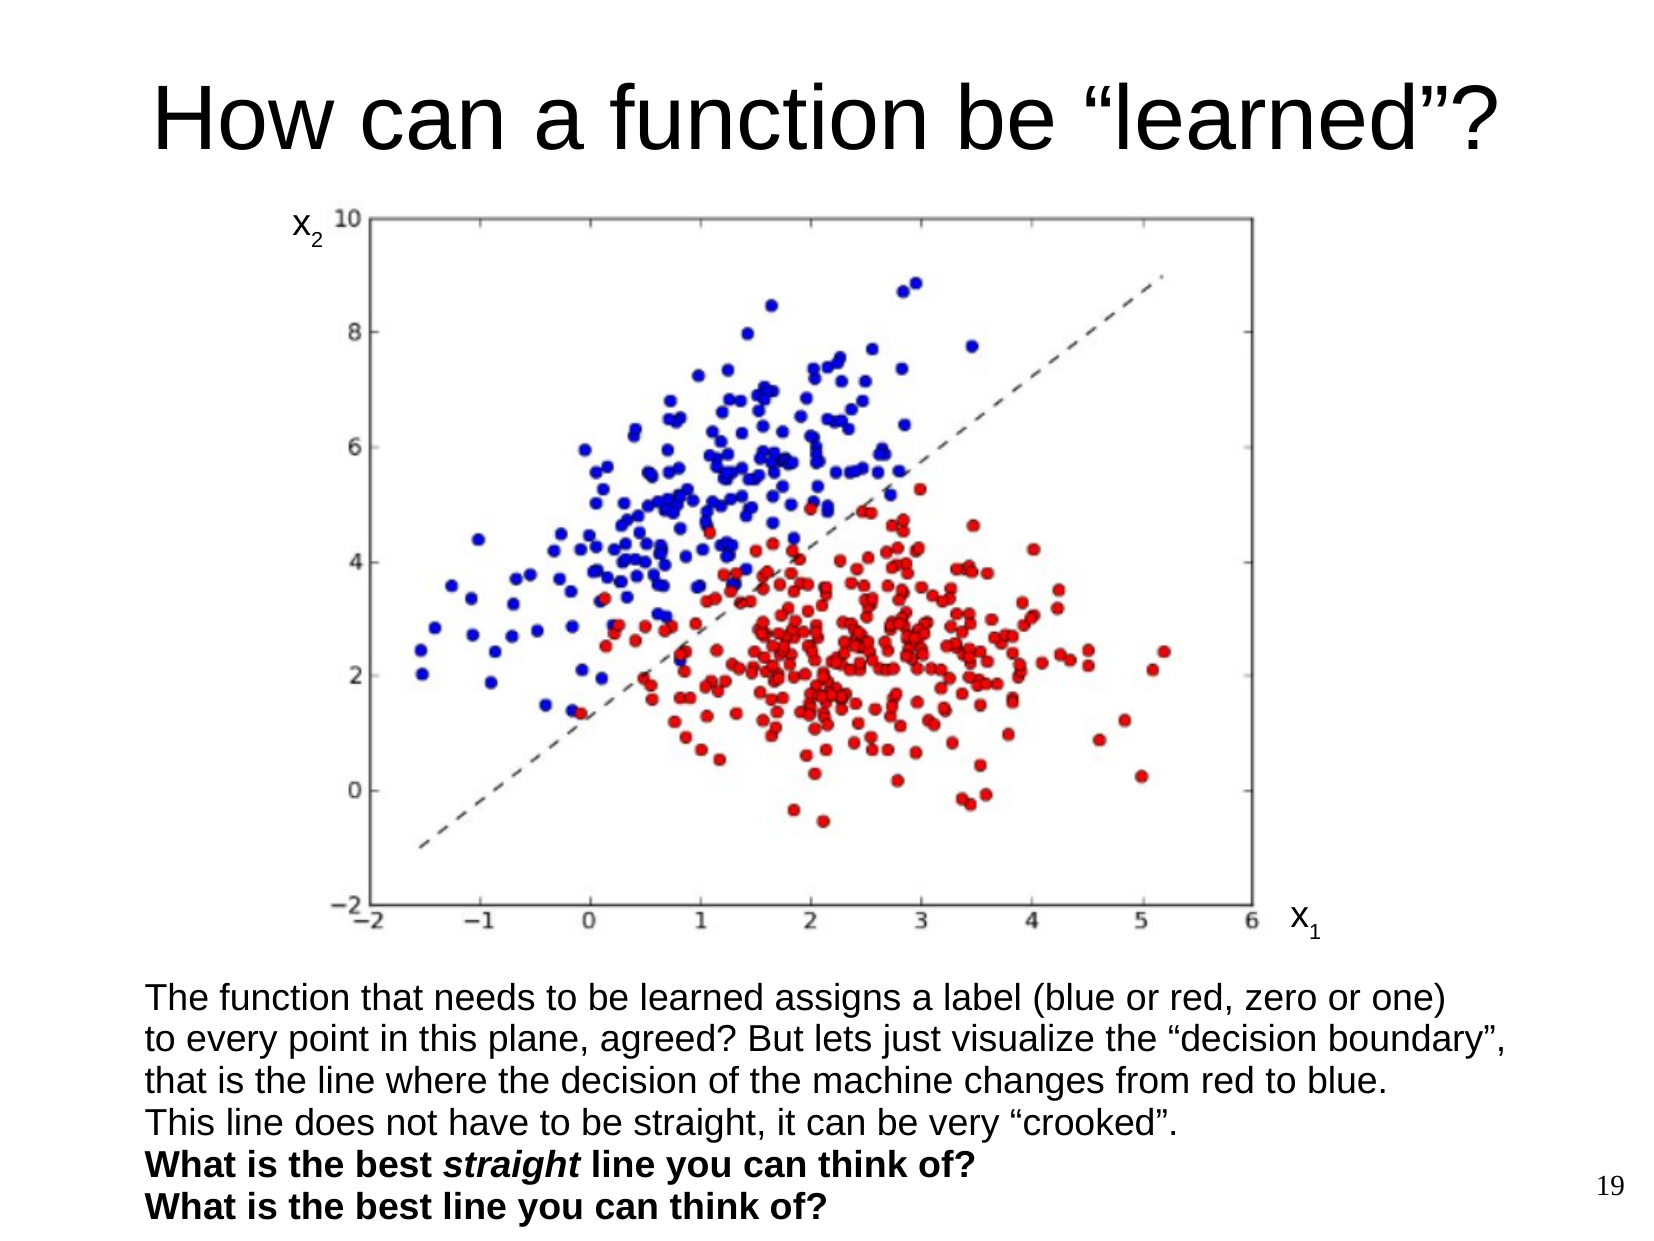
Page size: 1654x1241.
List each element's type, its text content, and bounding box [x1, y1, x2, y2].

picture [277, 175, 1317, 957]
text_box The function that needs to be learned assigns a label (blue or red, zero or one) to every point in this plane, agreed? But lets just visualize the “decision boundary”, that is the line where the decision of the machine changes from red to blue. This line does not have to be straight, it can be very “crooked”. What is the best straight line you can think of? What is the best line you can think of? [129, 968, 1548, 1236]
title How can a function be “learned”? [82, 13, 1571, 222]
text_box x2 [277, 194, 384, 260]
text_box x1 [1275, 885, 1382, 952]
